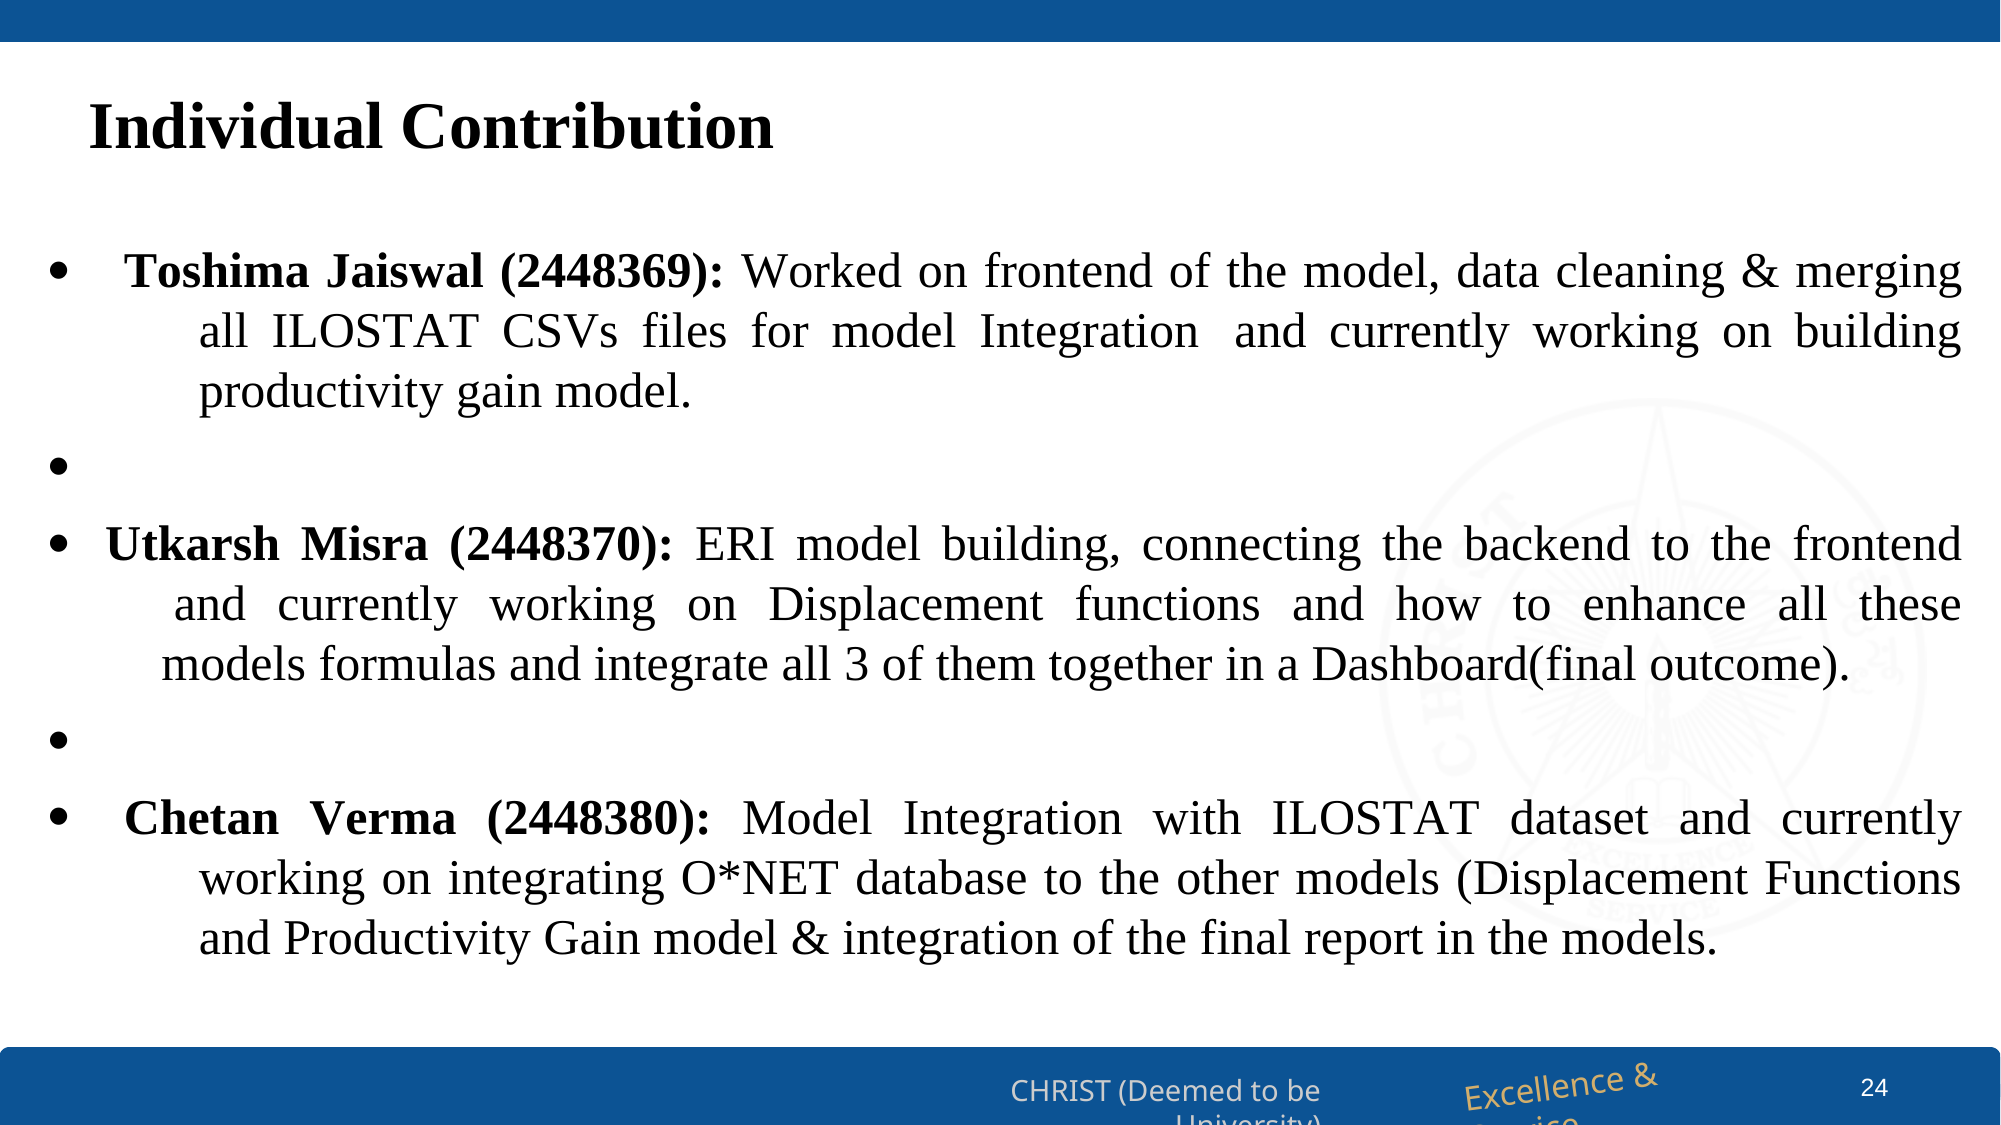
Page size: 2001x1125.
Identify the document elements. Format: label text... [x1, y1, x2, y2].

list Toshima Jaiswal (2448369): Worked on frontend of the model, data cleaning & merging all ILOSTAT CSVs files for model Integration and currently working on building productivity gain model. Utkarsh Misra (2448370): ERI model building, connecting the backend to the frontend and currently working on Displacement functions and how to enhance all these models formulas and integrate all 3 of them together in a Dashboard(final outcome). Chetan Verma (2448380): Model Integration with ILOSTAT dataset and currently working on integrating O*NET database to the other models (Displacement Functions and Productivity Gain model & integration of the final report in the models. [28, 217, 1984, 1000]
title Individual Contribution [68, 61, 1932, 188]
text_box [1840, 1051, 1961, 1118]
